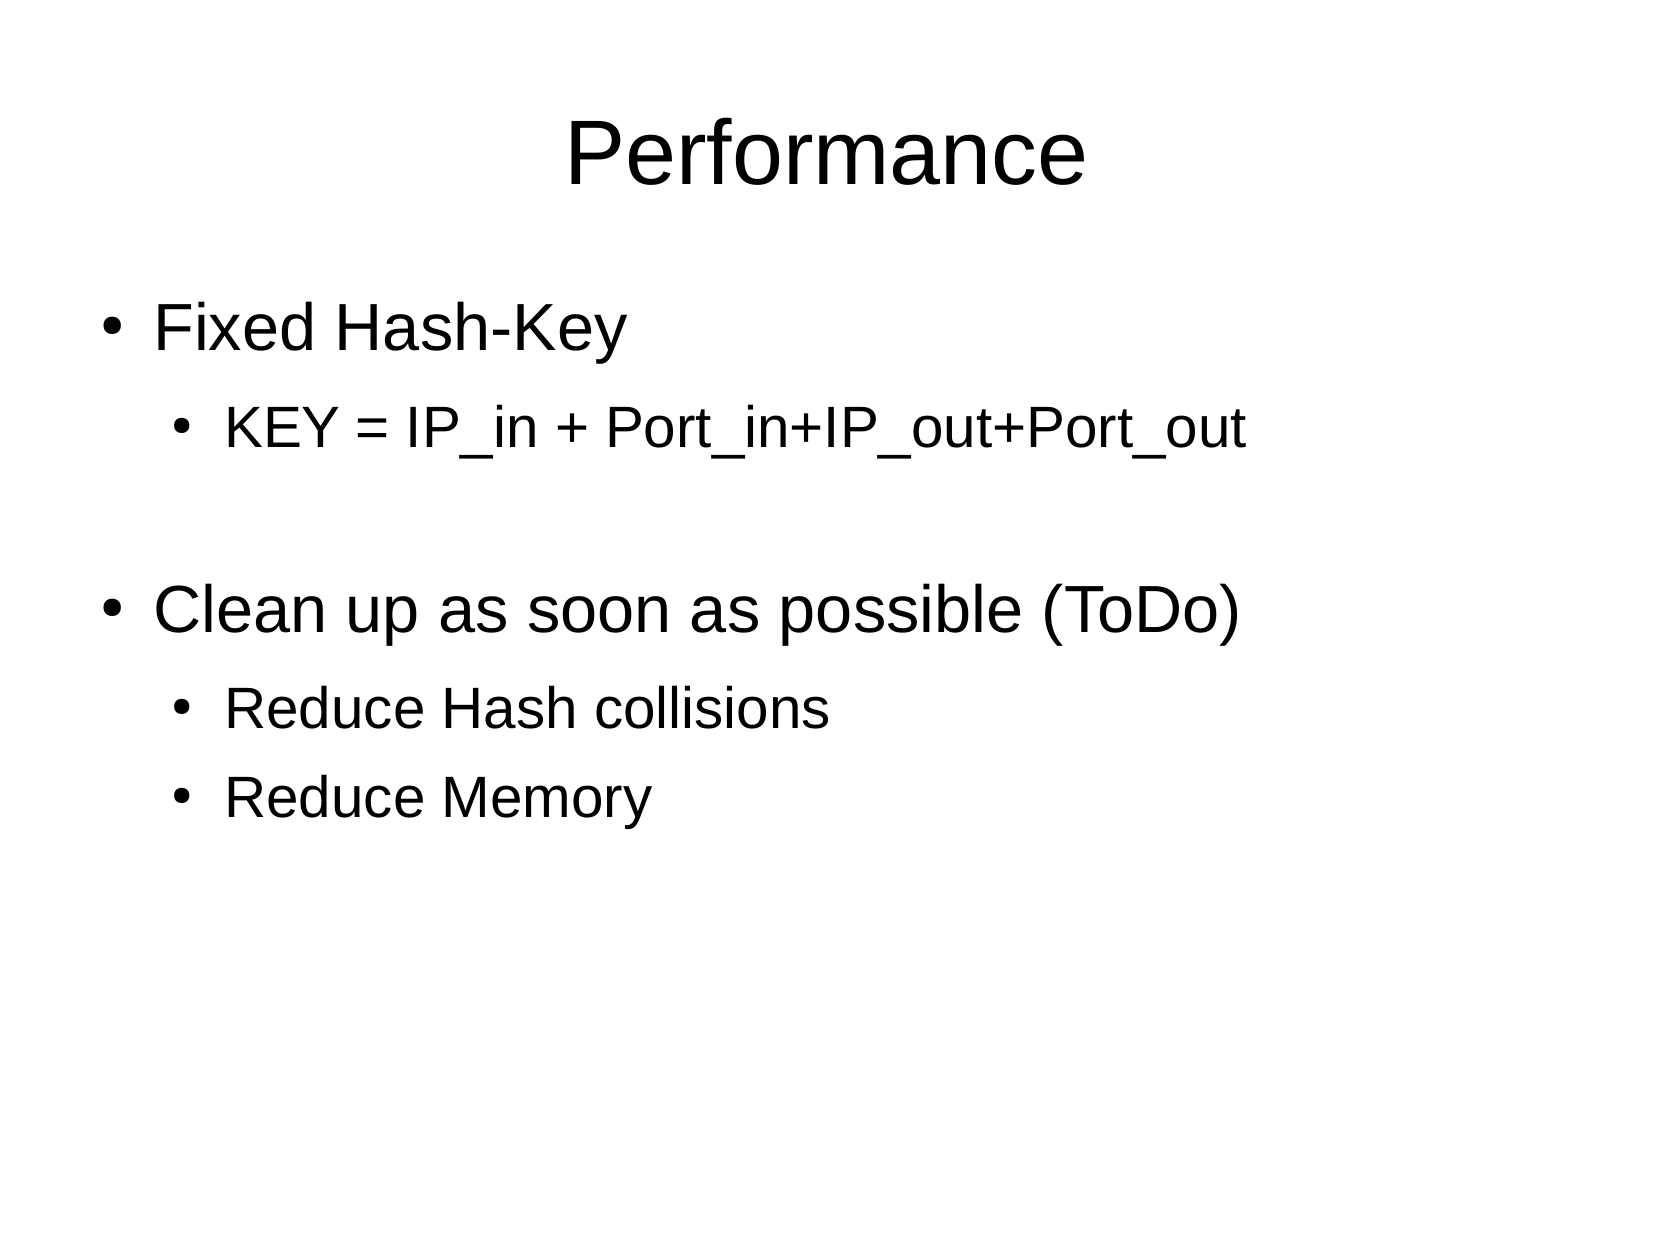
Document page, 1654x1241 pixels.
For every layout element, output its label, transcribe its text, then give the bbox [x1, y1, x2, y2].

list Fixed Hash-Key KEY = IP_in + Port_in+IP_out+Port_out Clean up as soon as possible (ToDo) Reduce Hash collisions Reduce Memory [82, 290, 1571, 1109]
title Performance [82, 49, 1571, 257]
